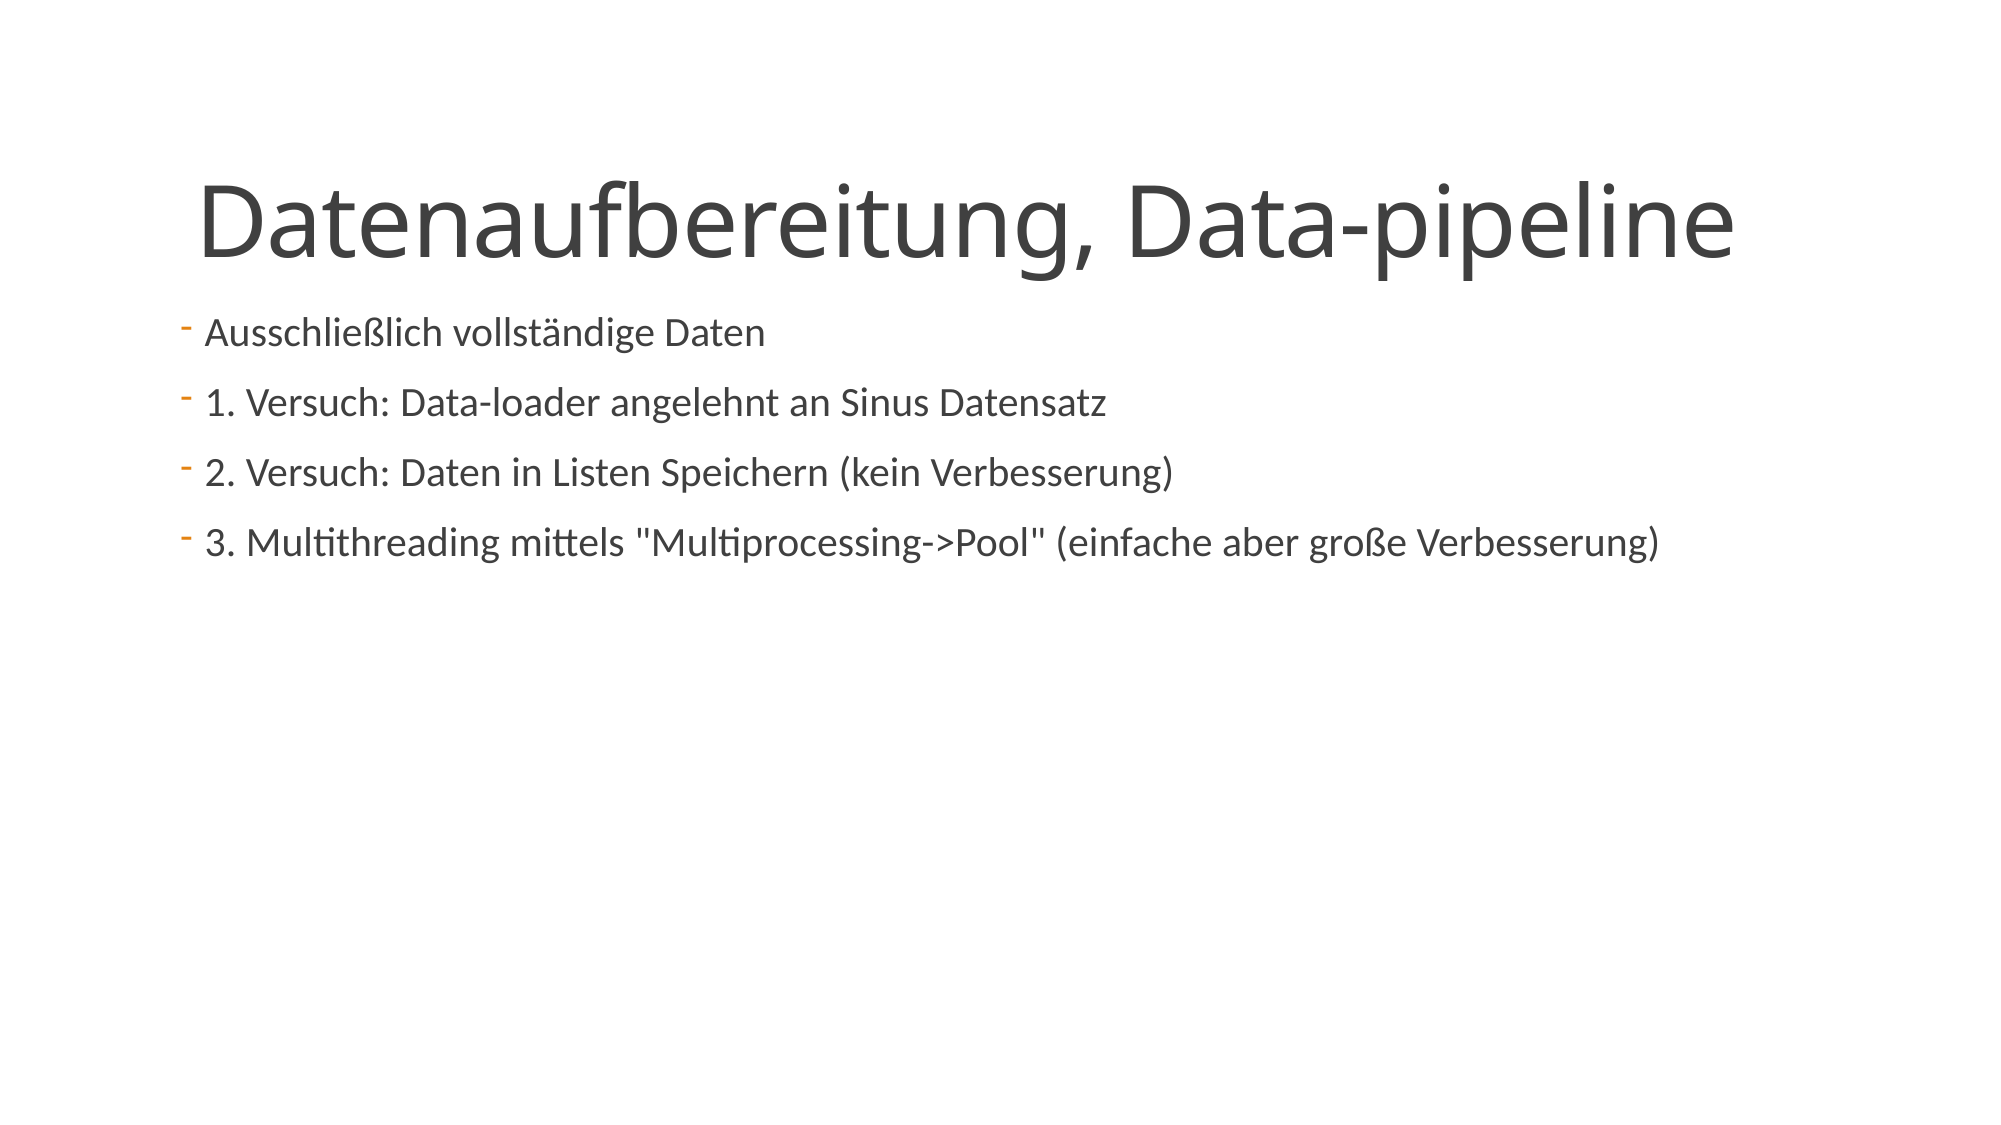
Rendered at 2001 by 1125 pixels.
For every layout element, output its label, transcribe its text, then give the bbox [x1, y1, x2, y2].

list Ausschließlich vollständige Daten 1. Versuch: Data-loader angelehnt an Sinus Datensatz 2. Versuch: Daten in Listen Speichern (kein Verbesserung) 3. Multithreading mittels "Multiprocessing->Pool" (einfache aber große Verbesserung) [180, 302, 1831, 963]
title Datenaufbereitung, Data-pipeline [180, 47, 1831, 286]
